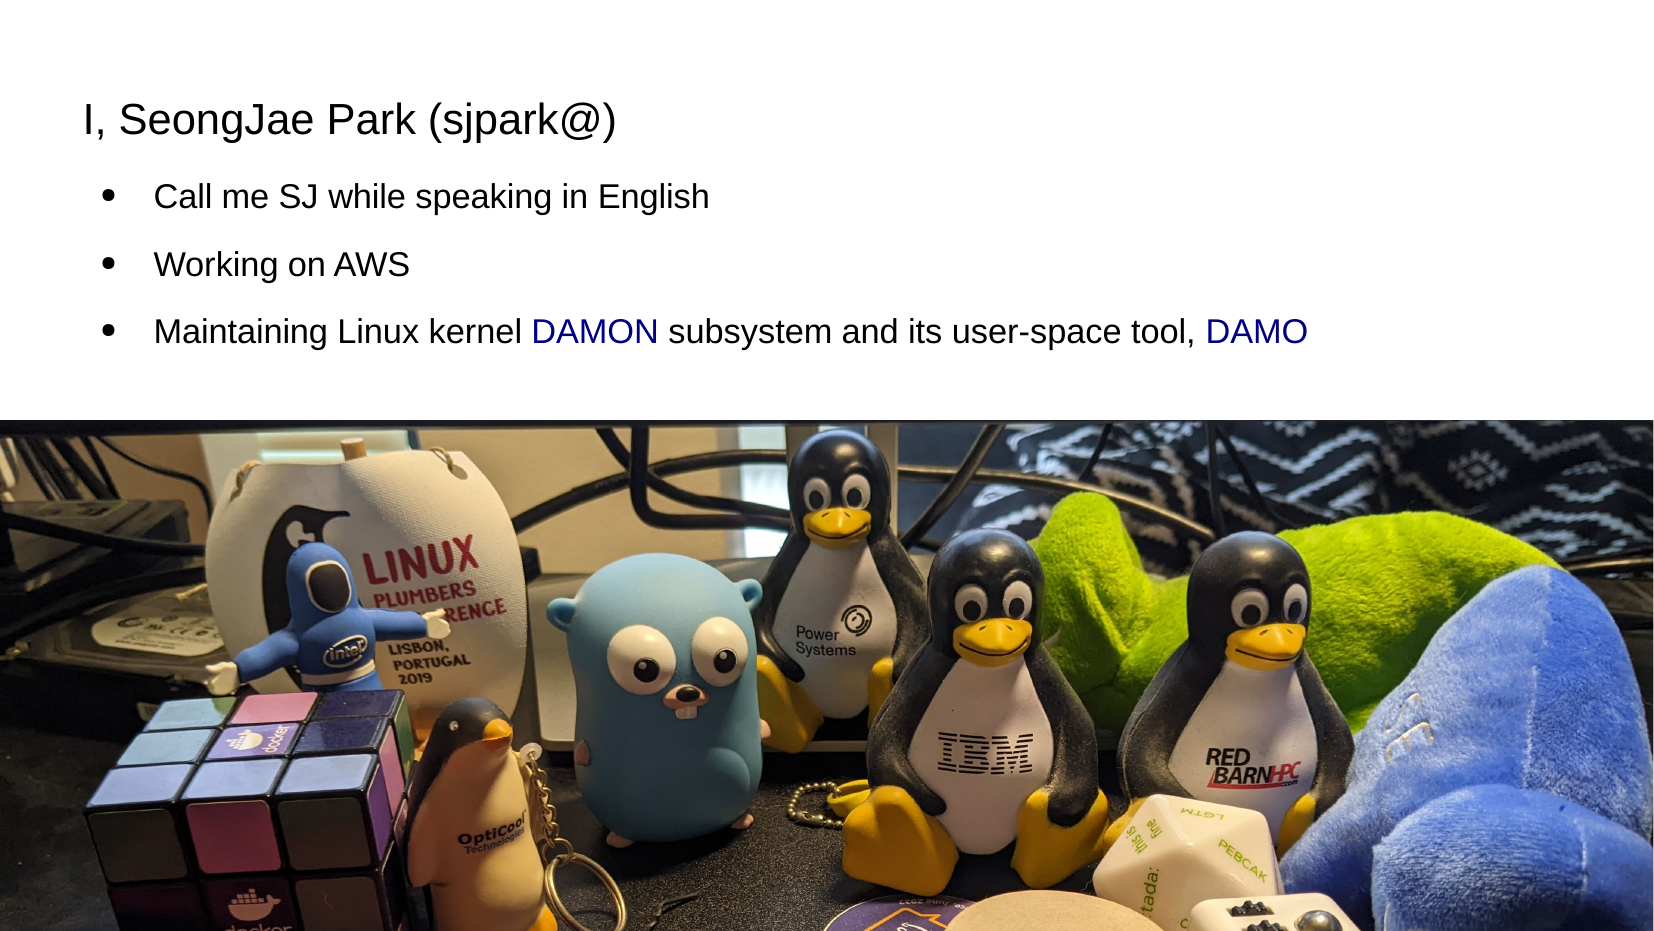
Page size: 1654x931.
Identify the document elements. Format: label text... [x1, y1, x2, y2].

title I, SeongJae Park (sjpark@) [82, 81, 1571, 157]
list Call me SJ while speaking in English Working on AWS Maintaining Linux kernel DAMON subsystem and its user-space tool, DAMO [82, 177, 1571, 420]
picture [0, 420, 1654, 931]
